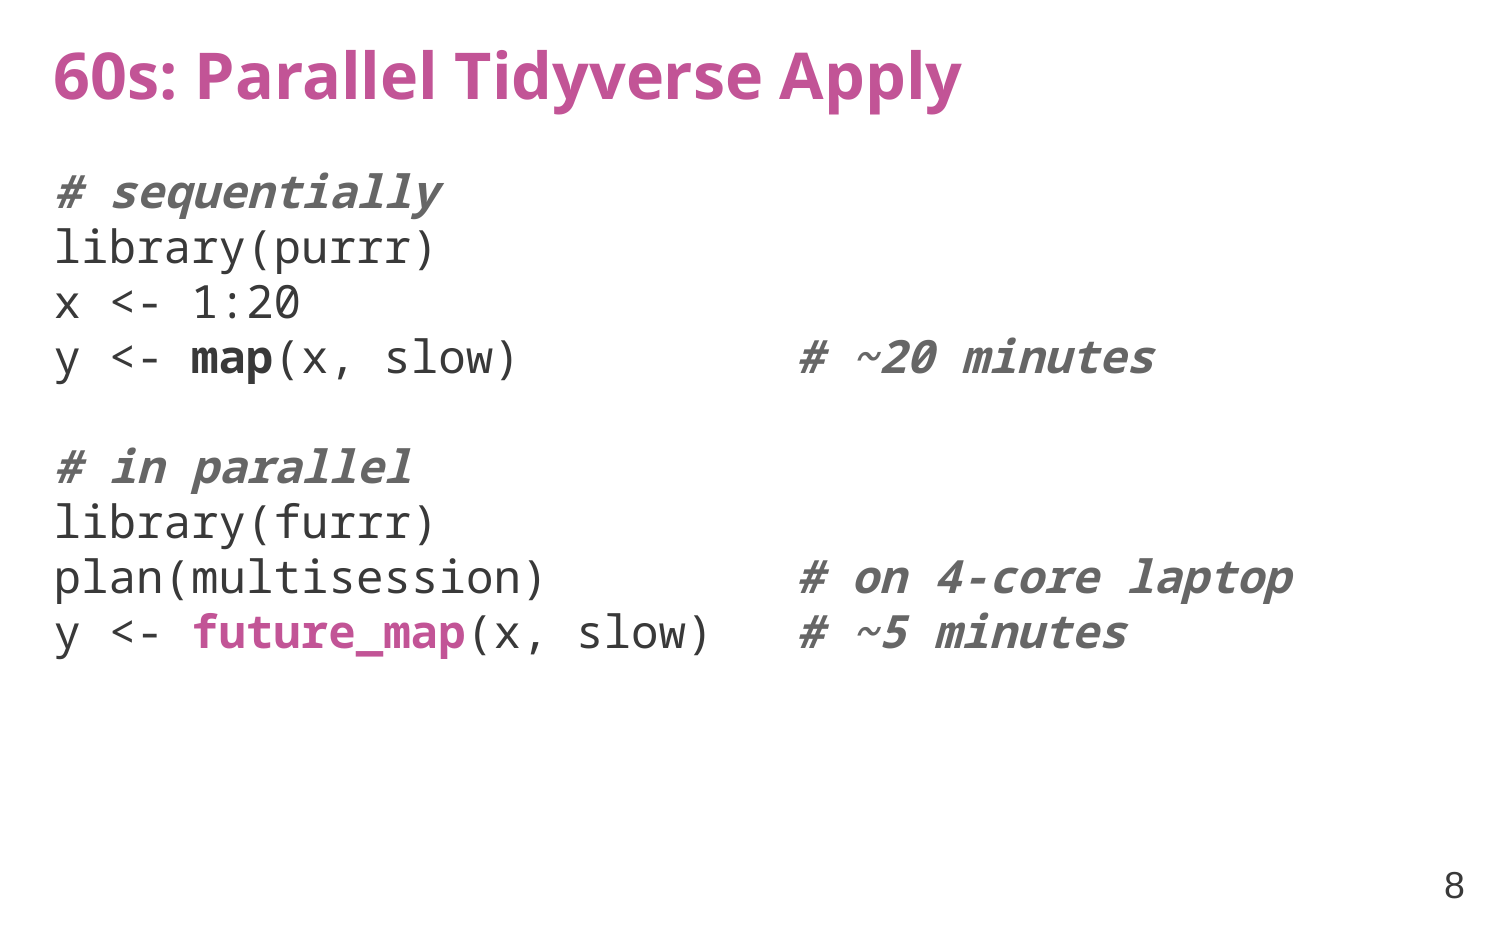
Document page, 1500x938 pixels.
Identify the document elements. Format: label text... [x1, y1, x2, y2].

slide_number <number> [1393, 858, 1480, 910]
title 60s: Parallel Tidyverse Apply [38, 20, 1447, 136]
list # sequentially library(purrr) x <- 1:20 y <- map(x, slow) # ~20 minutes # in parallel library(furrr) plan(multisession) # on 4-core laptop y <- future_map(x, slow) # ~5 minutes [38, 147, 1437, 850]
